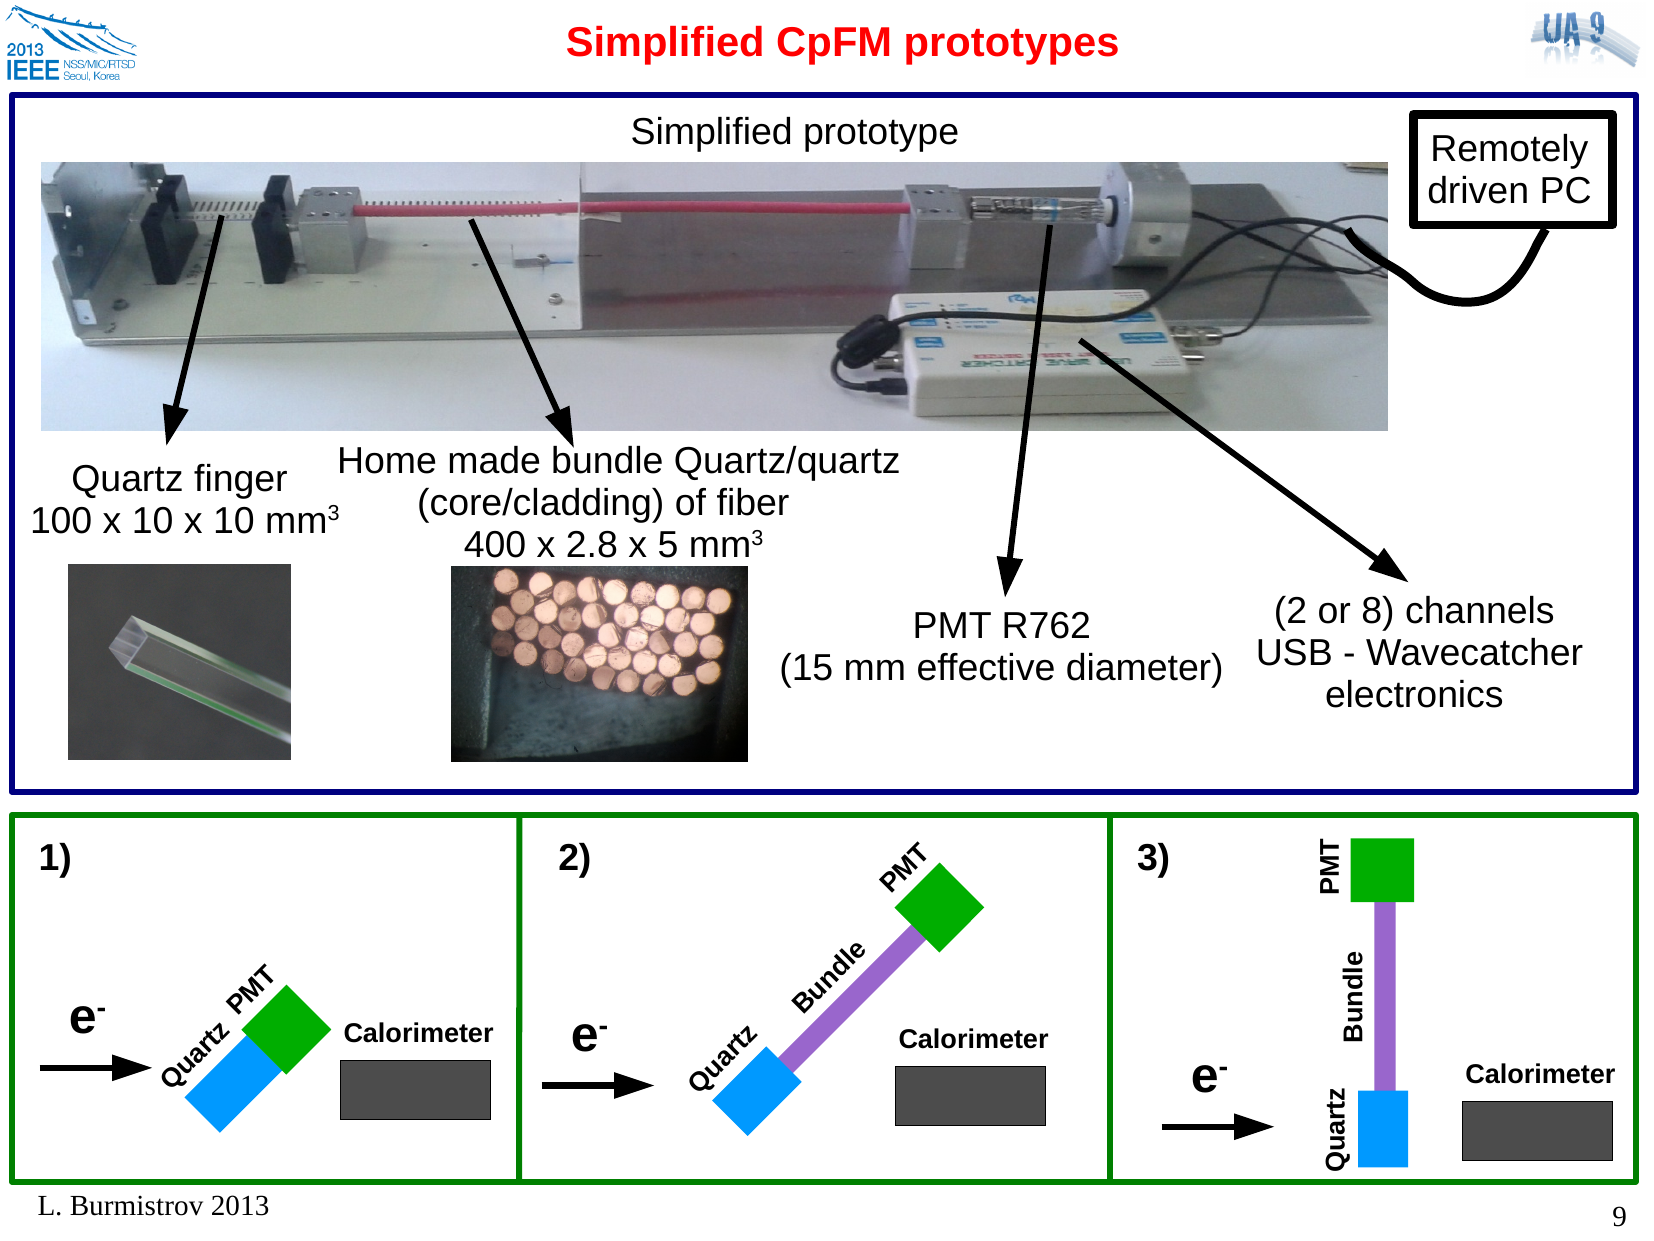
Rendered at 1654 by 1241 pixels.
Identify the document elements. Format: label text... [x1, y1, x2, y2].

text_box PMT R762 (15 mm effective diameter) [757, 597, 1227, 712]
text_box Quartz finger 100 x 10 x 10 mm3 [15, 449, 293, 565]
picture [5, 5, 137, 81]
picture [1525, 2, 1646, 79]
text_box Calorimeter [328, 1010, 516, 1056]
text_box Quartz [665, 1000, 781, 1115]
text_box Simplified prototype [615, 102, 991, 160]
text_box PMT [204, 941, 300, 1037]
text_box [340, 1060, 491, 1120]
text_box 1) [23, 829, 99, 886]
text_box Calorimeter [883, 1016, 1072, 1062]
text_box Remotely driven PC [1418, 120, 1608, 220]
text_box [185, 986, 328, 1133]
text_box Simplified CpFM prototypes [338, 11, 1359, 76]
text_box Bundle [770, 916, 889, 1036]
picture [68, 564, 291, 760]
text_box Calorimeter [1450, 1051, 1639, 1097]
text_box 3) [1122, 829, 1198, 886]
text_box Bundle [1330, 934, 1376, 1058]
text_box PMT [1306, 820, 1352, 911]
text_box [1462, 1101, 1613, 1161]
text_box [712, 863, 985, 1136]
picture [41, 162, 1388, 431]
text_box [1352, 838, 1415, 1168]
text_box e- [1176, 1040, 1252, 1111]
text_box e- [54, 981, 130, 1052]
text_box PMT [857, 819, 953, 915]
text_box 2) [543, 829, 619, 886]
text_box Home made bundle Quartz/quartz (core/cladding) of fiber 400 x 2.8 x 5 mm3 [293, 431, 934, 573]
text_box [895, 1066, 1046, 1126]
text_box e- [556, 998, 632, 1070]
text_box Quartz [137, 1009, 253, 1112]
text_box (2 or 8) channels USB - Wavecatcher electronics [1227, 582, 1612, 725]
text_box Quartz [1312, 1070, 1358, 1188]
picture [451, 566, 748, 762]
